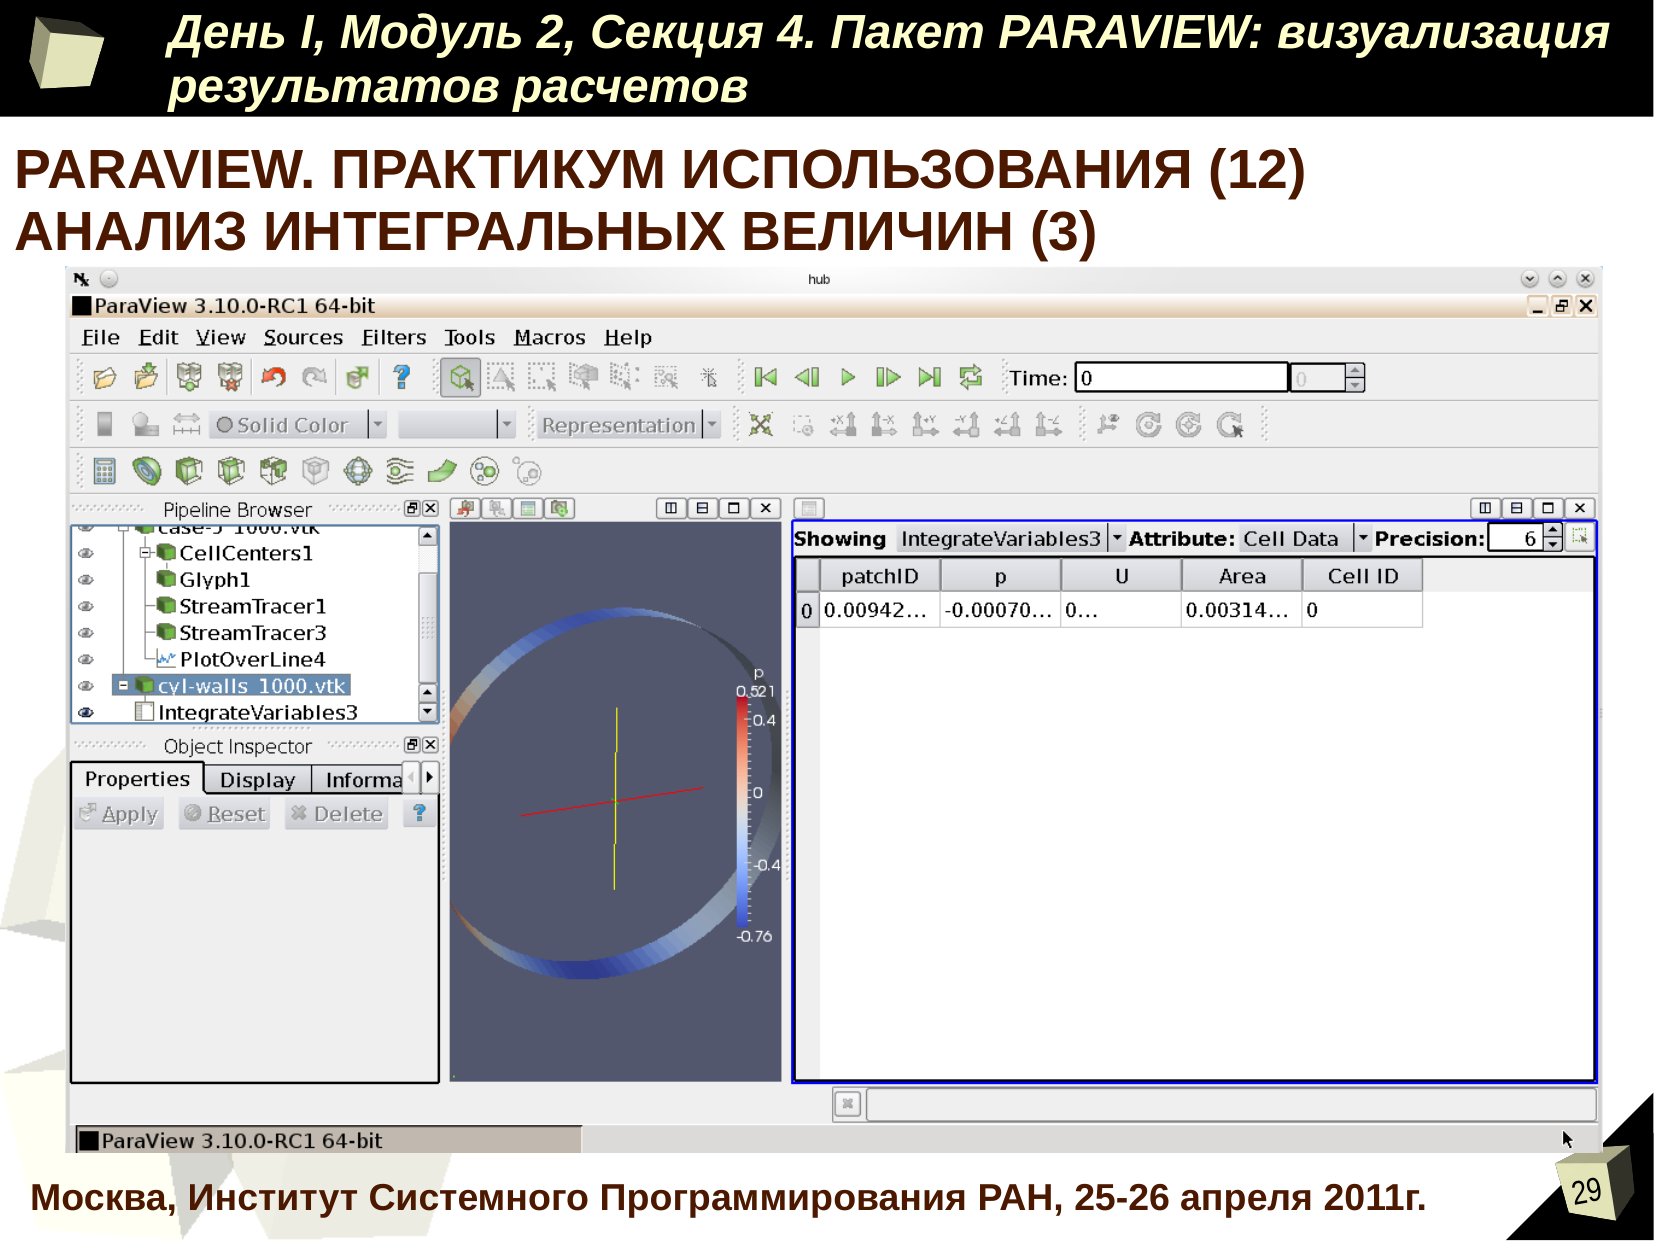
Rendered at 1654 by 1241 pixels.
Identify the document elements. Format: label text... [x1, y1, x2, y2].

picture [464, 1193, 472, 1198]
picture [0, 270, 1603, 1241]
text_box PARAVIEW. ПРАКТИКУМ ИСПОЛЬЗОВАНИЯ (12) АНАЛИЗ ИНТЕГРАЛЬНЫХ ВЕЛИЧИН (3) [0, 131, 1654, 270]
